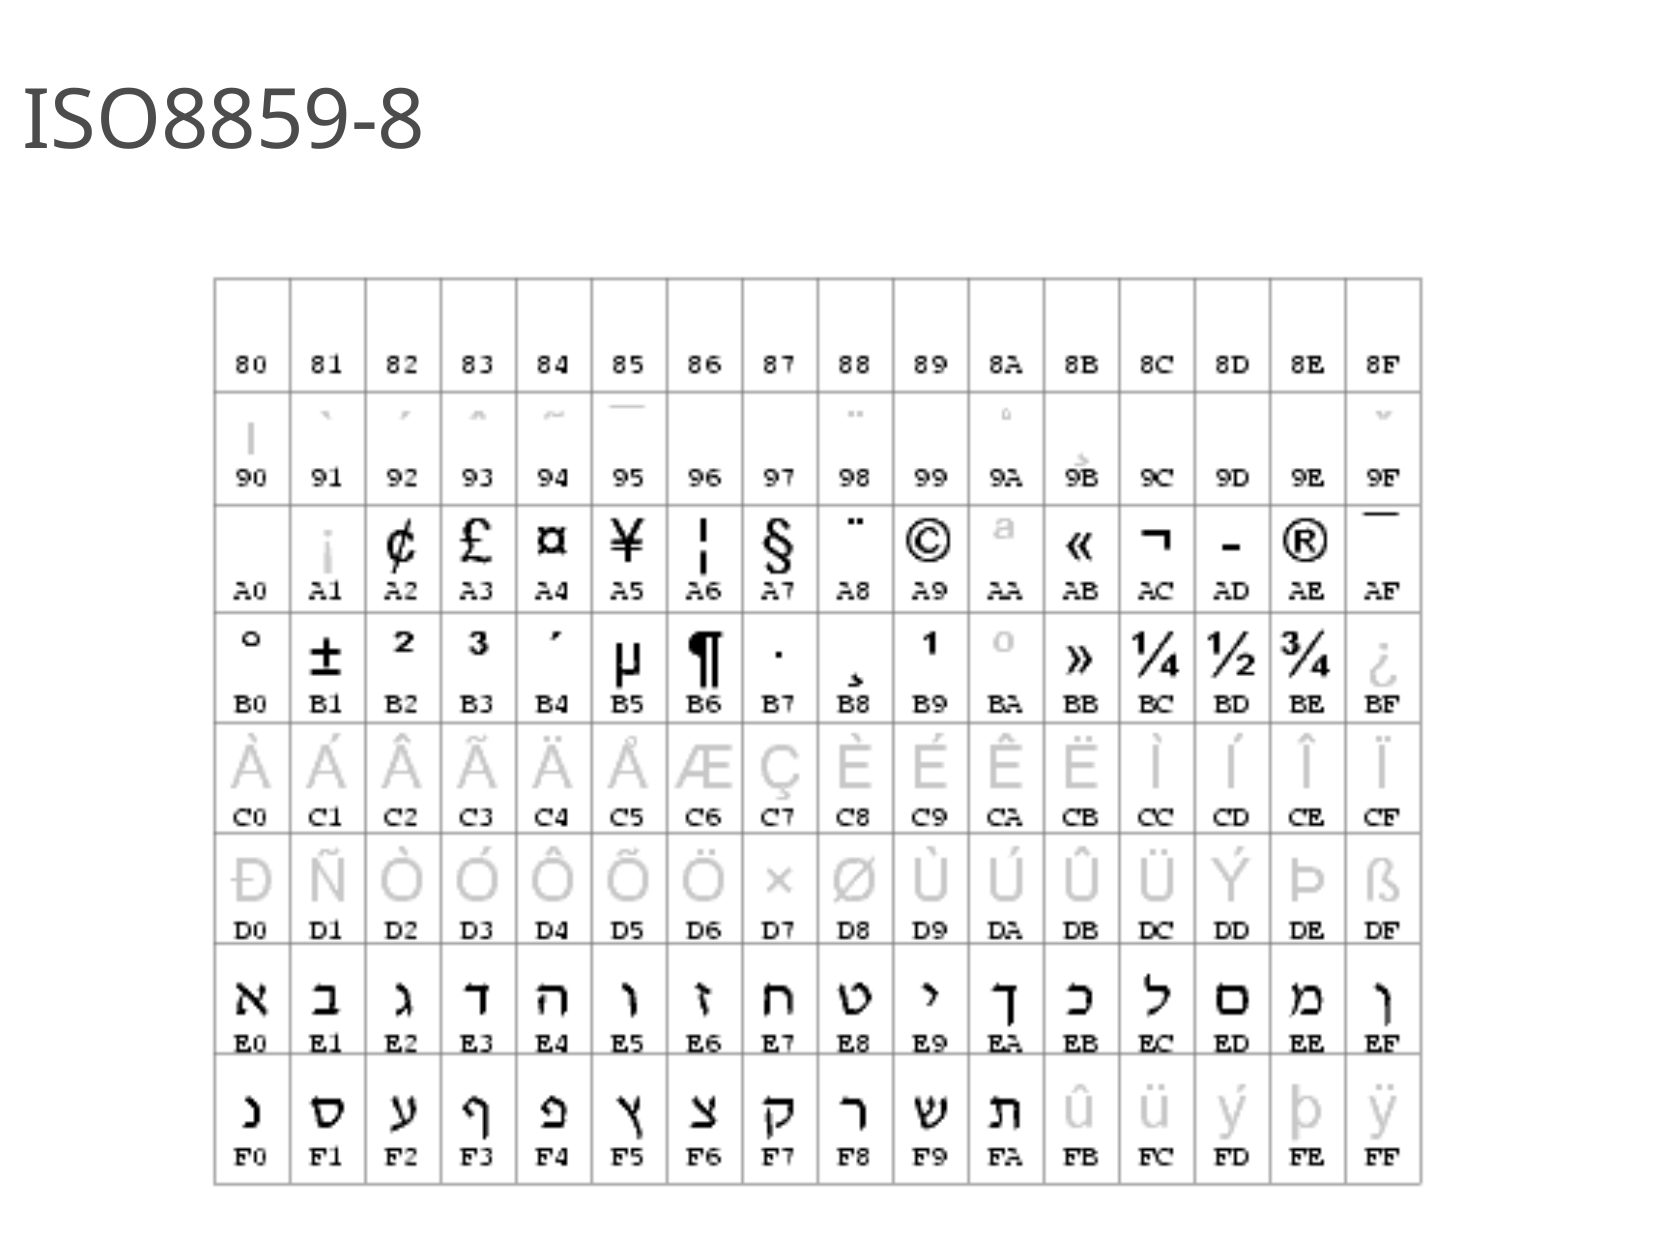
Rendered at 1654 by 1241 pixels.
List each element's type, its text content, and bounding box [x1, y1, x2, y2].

picture [194, 261, 1435, 1215]
title ISO8859-8 [22, 26, 1654, 205]
